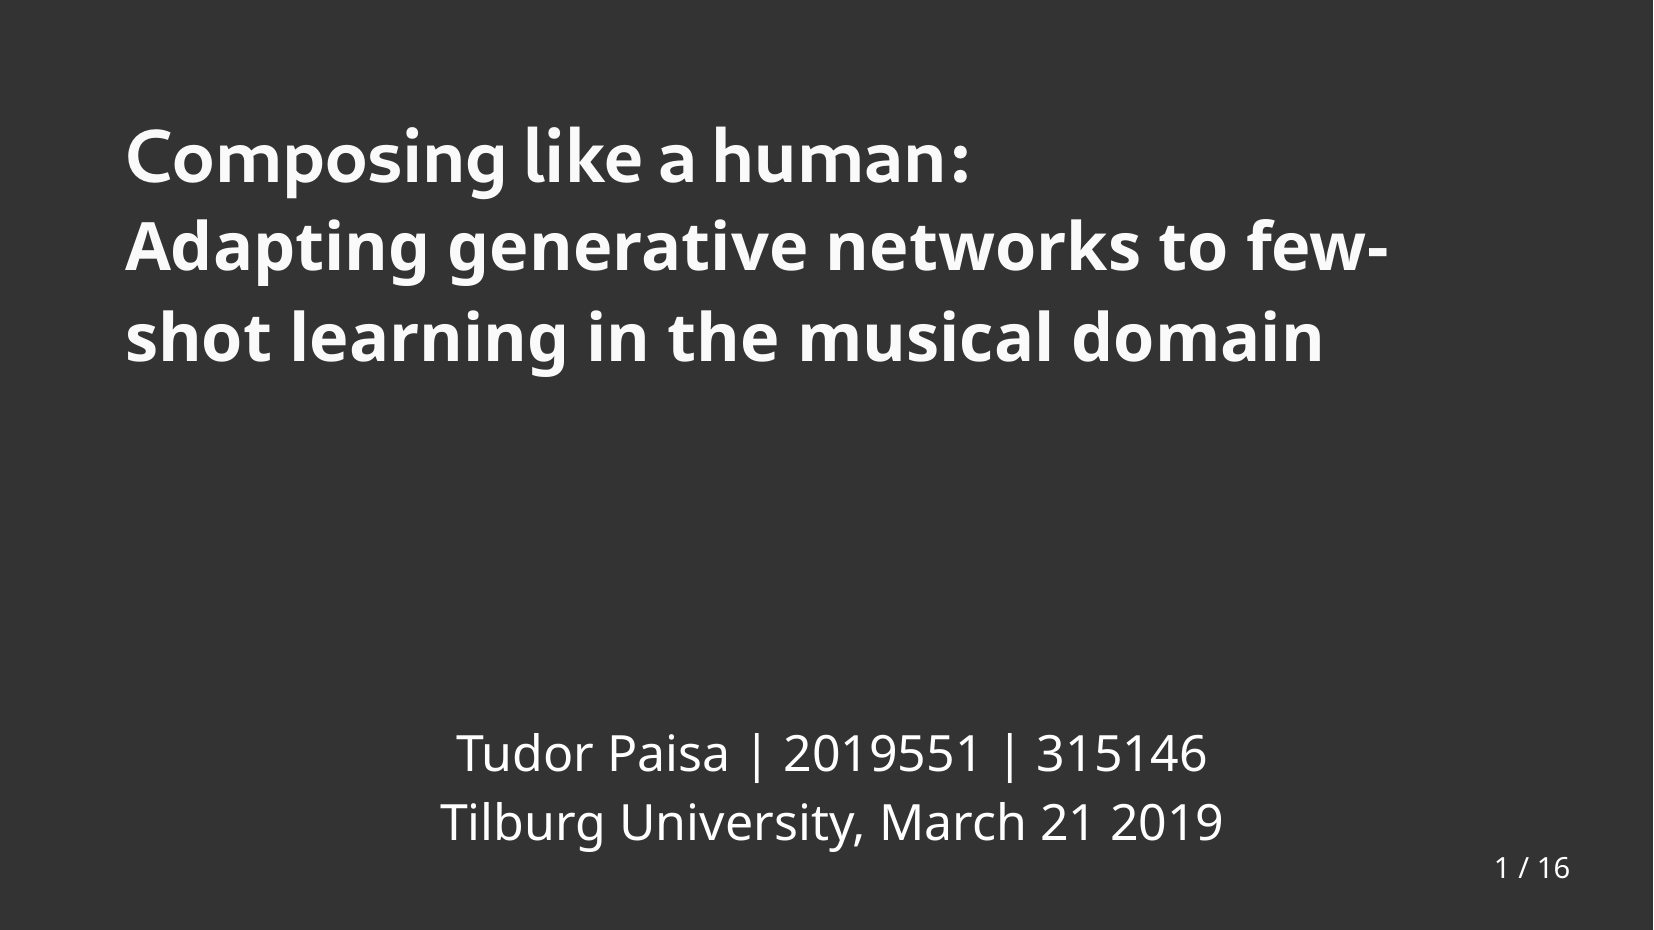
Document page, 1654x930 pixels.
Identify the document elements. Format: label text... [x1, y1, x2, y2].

title Composing like a human : Adapting generative networks to few-shot learning in the musical domain [124, 119, 1531, 370]
subtitle Tudor Paisa | 2019551 | 315146 Tilburg University, March 21 2019 [129, 726, 1535, 848]
